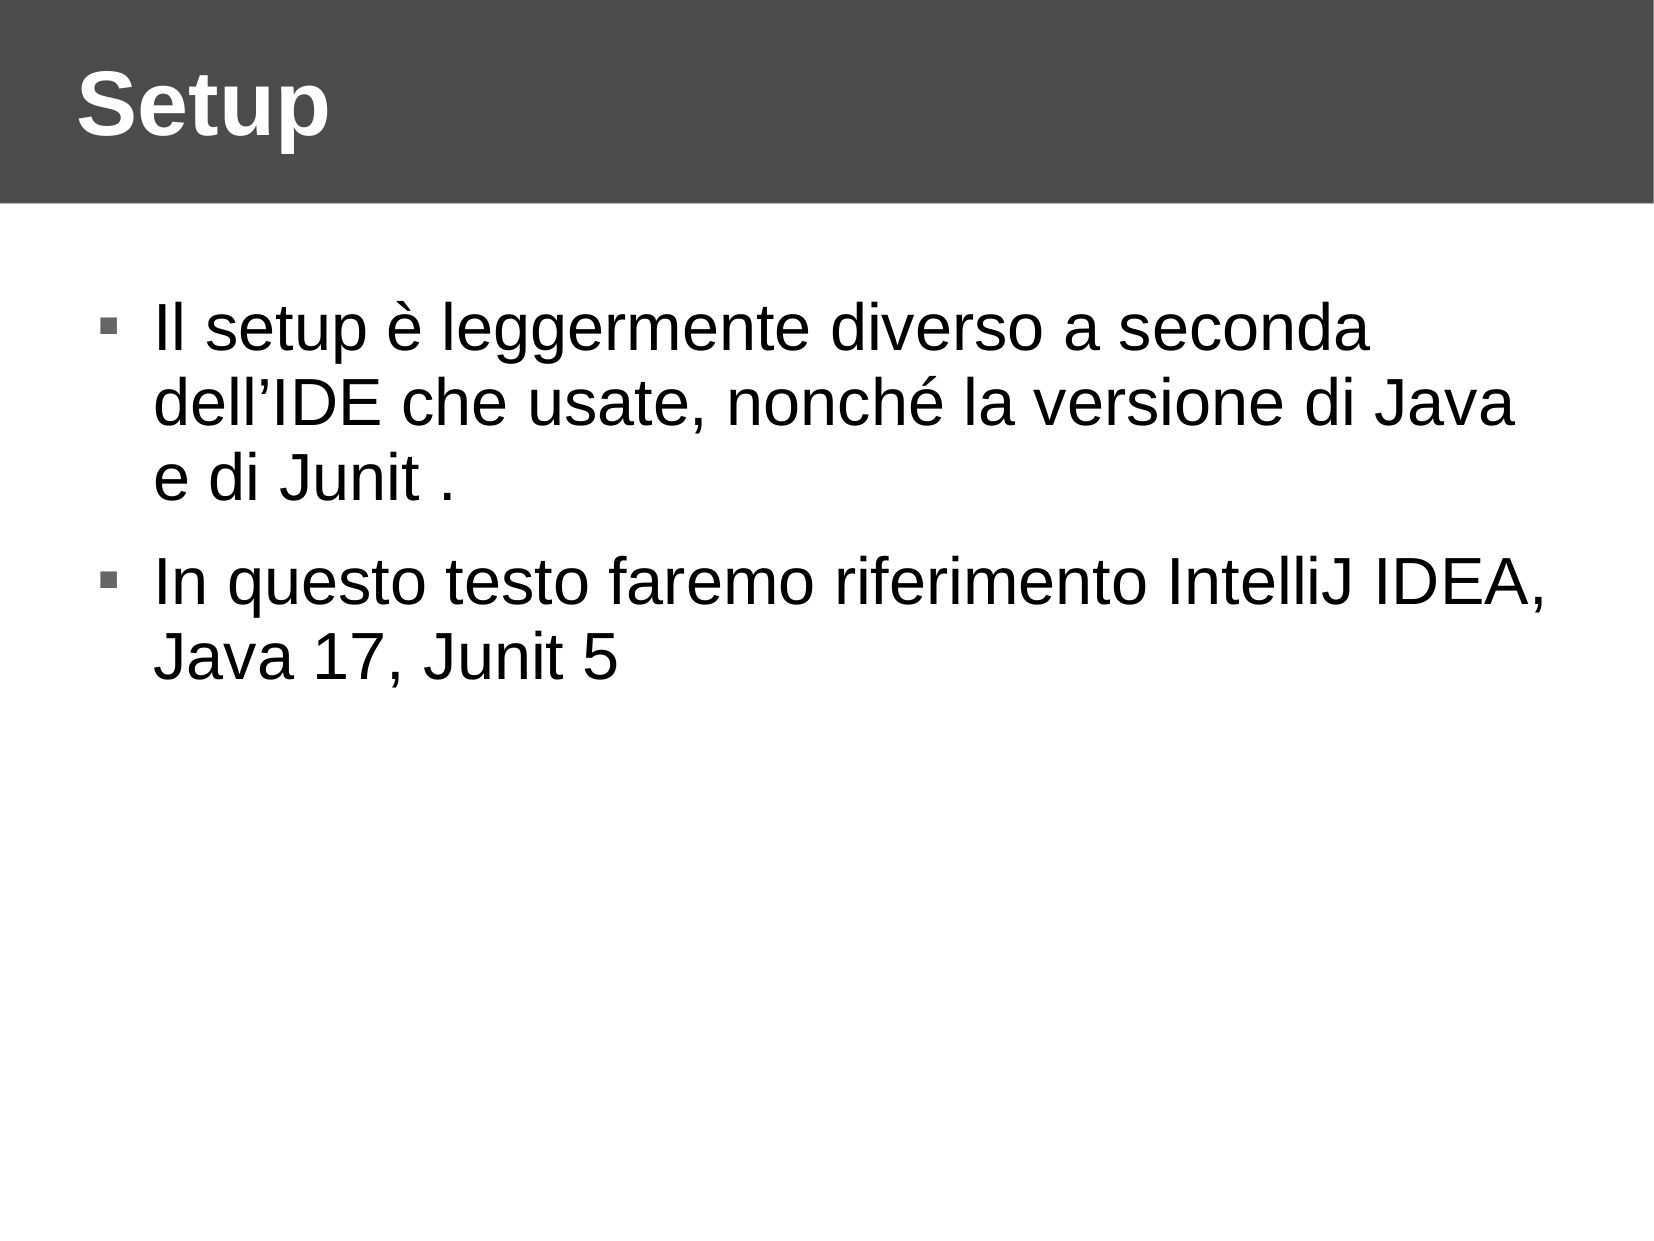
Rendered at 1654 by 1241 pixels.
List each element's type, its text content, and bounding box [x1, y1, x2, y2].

picture [0, 0, 1654, 1241]
list Il setup è leggermente diverso a seconda dell’IDE che usate, nonché la versione di Java e di Junit . In questo testo faremo riferimento IntelliJ IDEA, Java 17, Junit 5 [82, 290, 1571, 1109]
title Setup [76, 0, 1565, 208]
